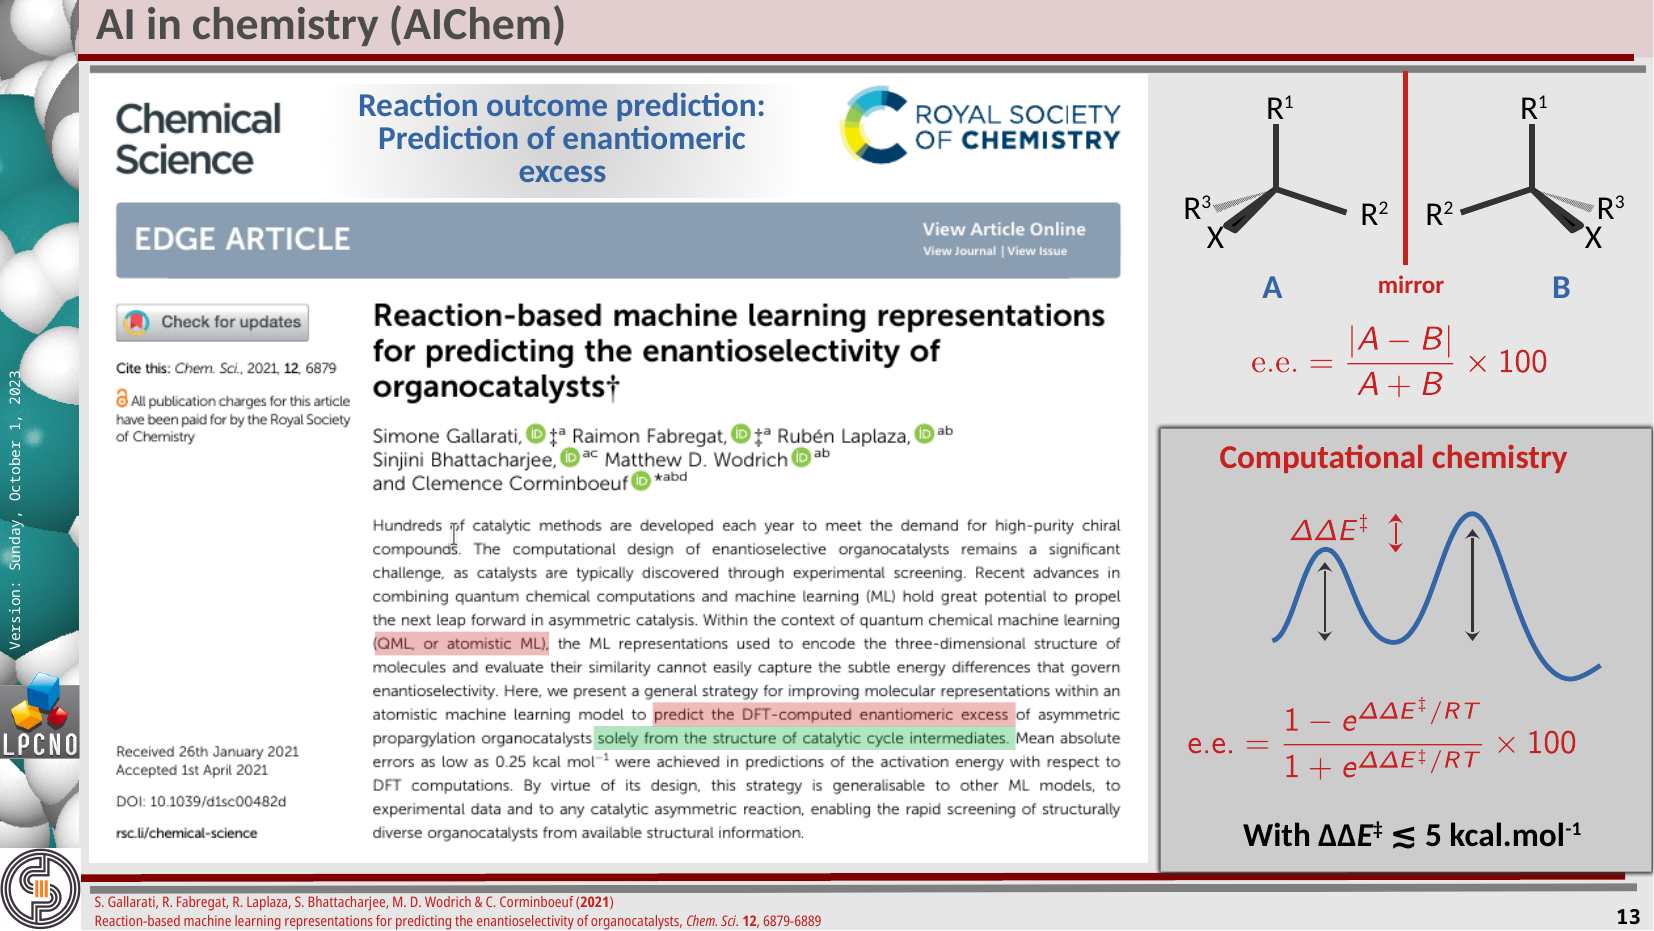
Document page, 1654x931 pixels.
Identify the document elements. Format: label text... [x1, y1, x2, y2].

text_box Computational chemistry [1204, 436, 1584, 485]
text_box [1515, 349, 1530, 373]
text_box R2 [1345, 192, 1403, 242]
text_box R1 [1505, 86, 1563, 136]
text_box R2 [1410, 192, 1469, 242]
text_box B [1537, 266, 1586, 315]
text_box With ΔΔE‡ ≲ 5 kcal.mol-1 [1228, 813, 1597, 863]
picture [0, 0, 81, 930]
title AI in chemistry (AIChem) [78, 0, 1654, 58]
text_box [1252, 357, 1266, 373]
text_box X [1570, 216, 1618, 265]
text_box [1276, 357, 1289, 373]
text_box [1532, 349, 1547, 373]
text_box X [1192, 216, 1240, 265]
text_box [1164, 432, 1648, 869]
picture [89, 74, 1148, 863]
text_box [1500, 349, 1513, 373]
text_box A [1247, 266, 1298, 315]
text_box S. Gallarati, R. Fabregat, R. Laplaza, S. Bhattacharjee, M. D. Wodrich & C. Corminboeuf (2021) Reaction-based machine learning representations for predicting the enantioselectivity of organocatalysts, Chem. Sci. 12, 6879-6889 [94, 891, 875, 931]
text_box [1469, 355, 1486, 372]
text_box [593, 702, 1016, 750]
text_box R3 [1581, 187, 1640, 236]
text_box [1531, 188, 1581, 229]
text_box Reaction outcome prediction: Prediction of enantiomeric excess [301, 84, 824, 198]
text_box [1387, 375, 1411, 398]
text_box [1357, 326, 1378, 350]
text_box R1 [1251, 86, 1309, 136]
text_box R3 [1168, 187, 1226, 236]
text_box [1357, 371, 1378, 395]
text_box [1422, 326, 1443, 350]
text_box mirror [1363, 267, 1460, 308]
text_box [1422, 371, 1443, 395]
text_box [1226, 188, 1276, 226]
text_box [375, 631, 550, 656]
